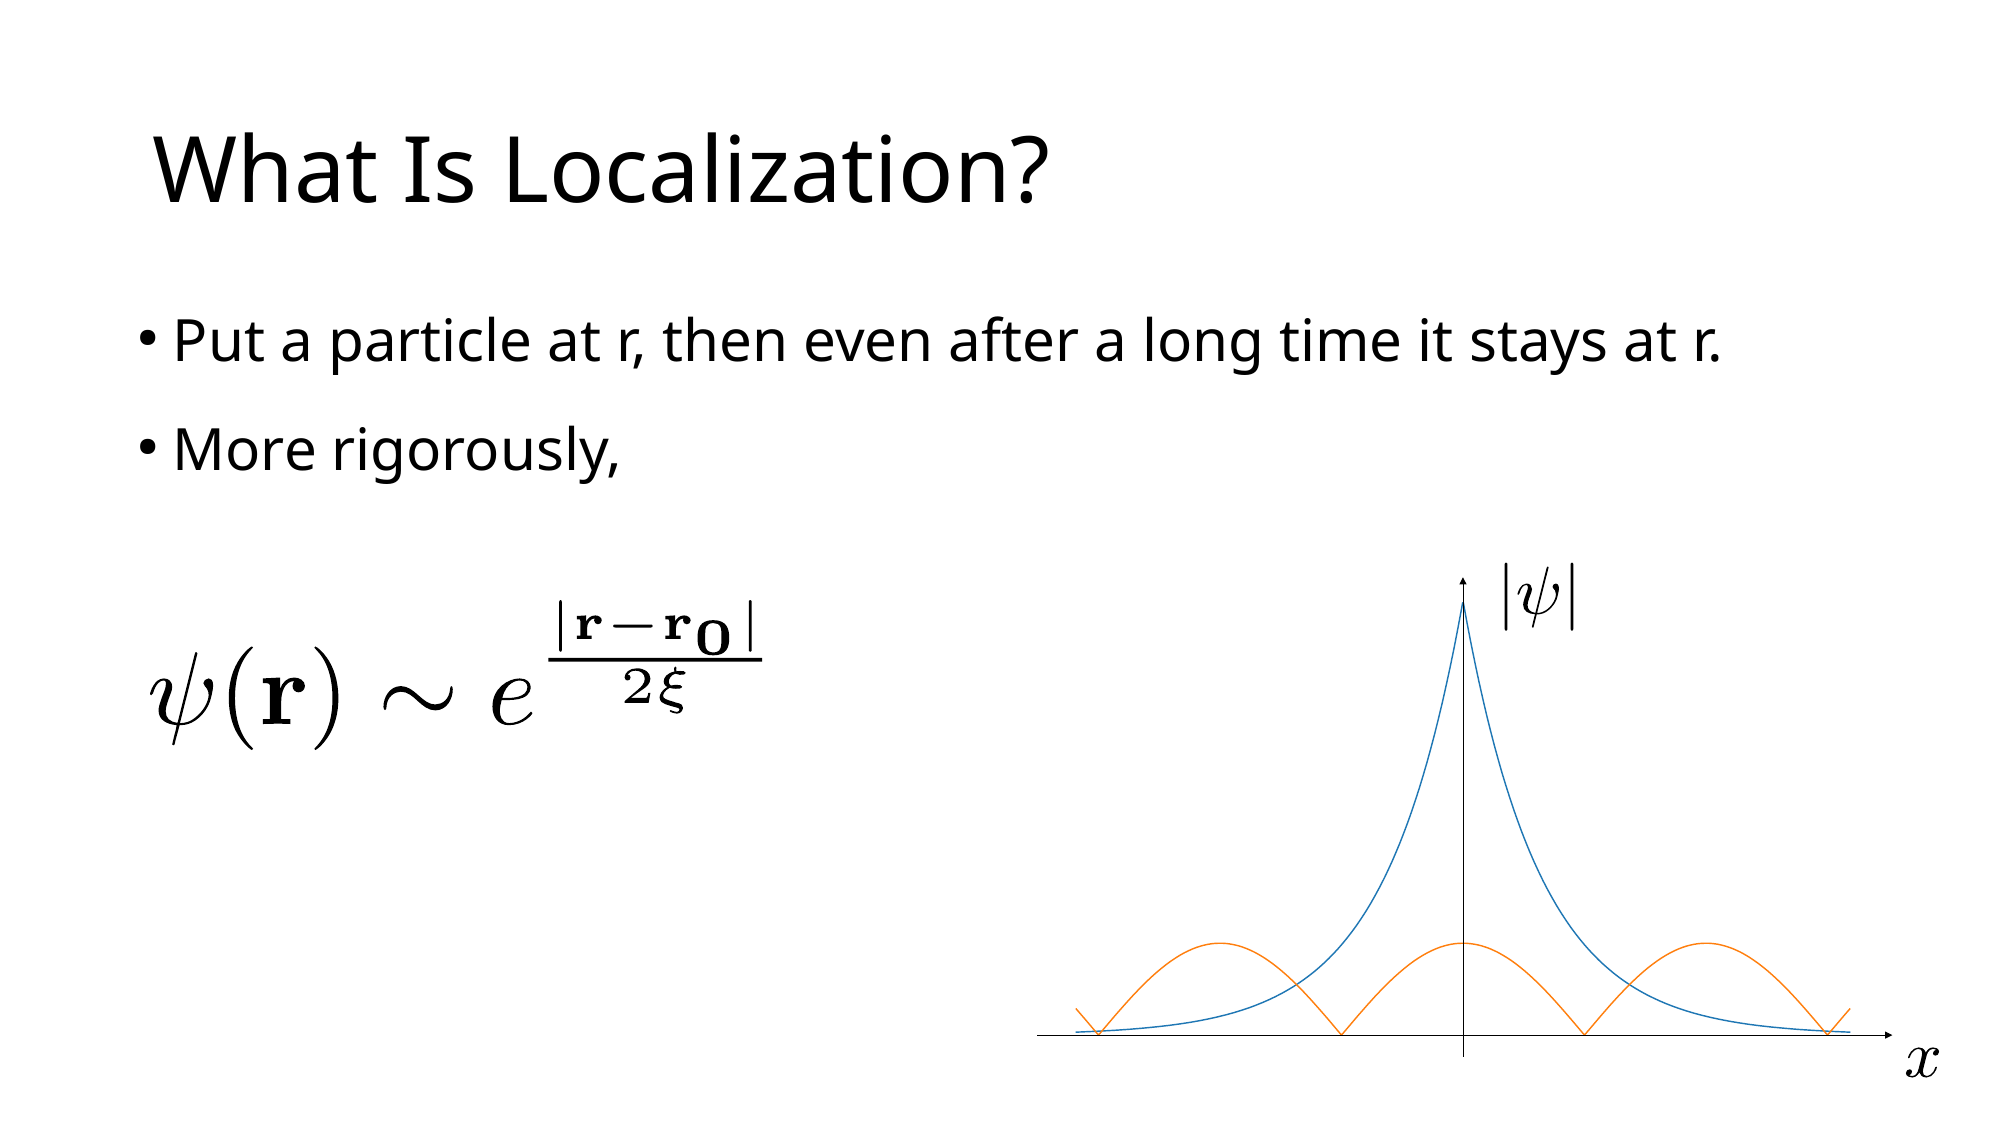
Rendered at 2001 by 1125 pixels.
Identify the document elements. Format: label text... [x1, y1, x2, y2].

text_box [1500, 562, 1574, 631]
text_box [150, 600, 763, 751]
title What Is Localization? [137, 59, 1863, 278]
picture [900, 506, 1999, 1125]
list Put a particle at r, then even after a long time it stays at r. More rigorously, [137, 299, 1863, 1014]
text_box [1905, 1047, 1940, 1078]
